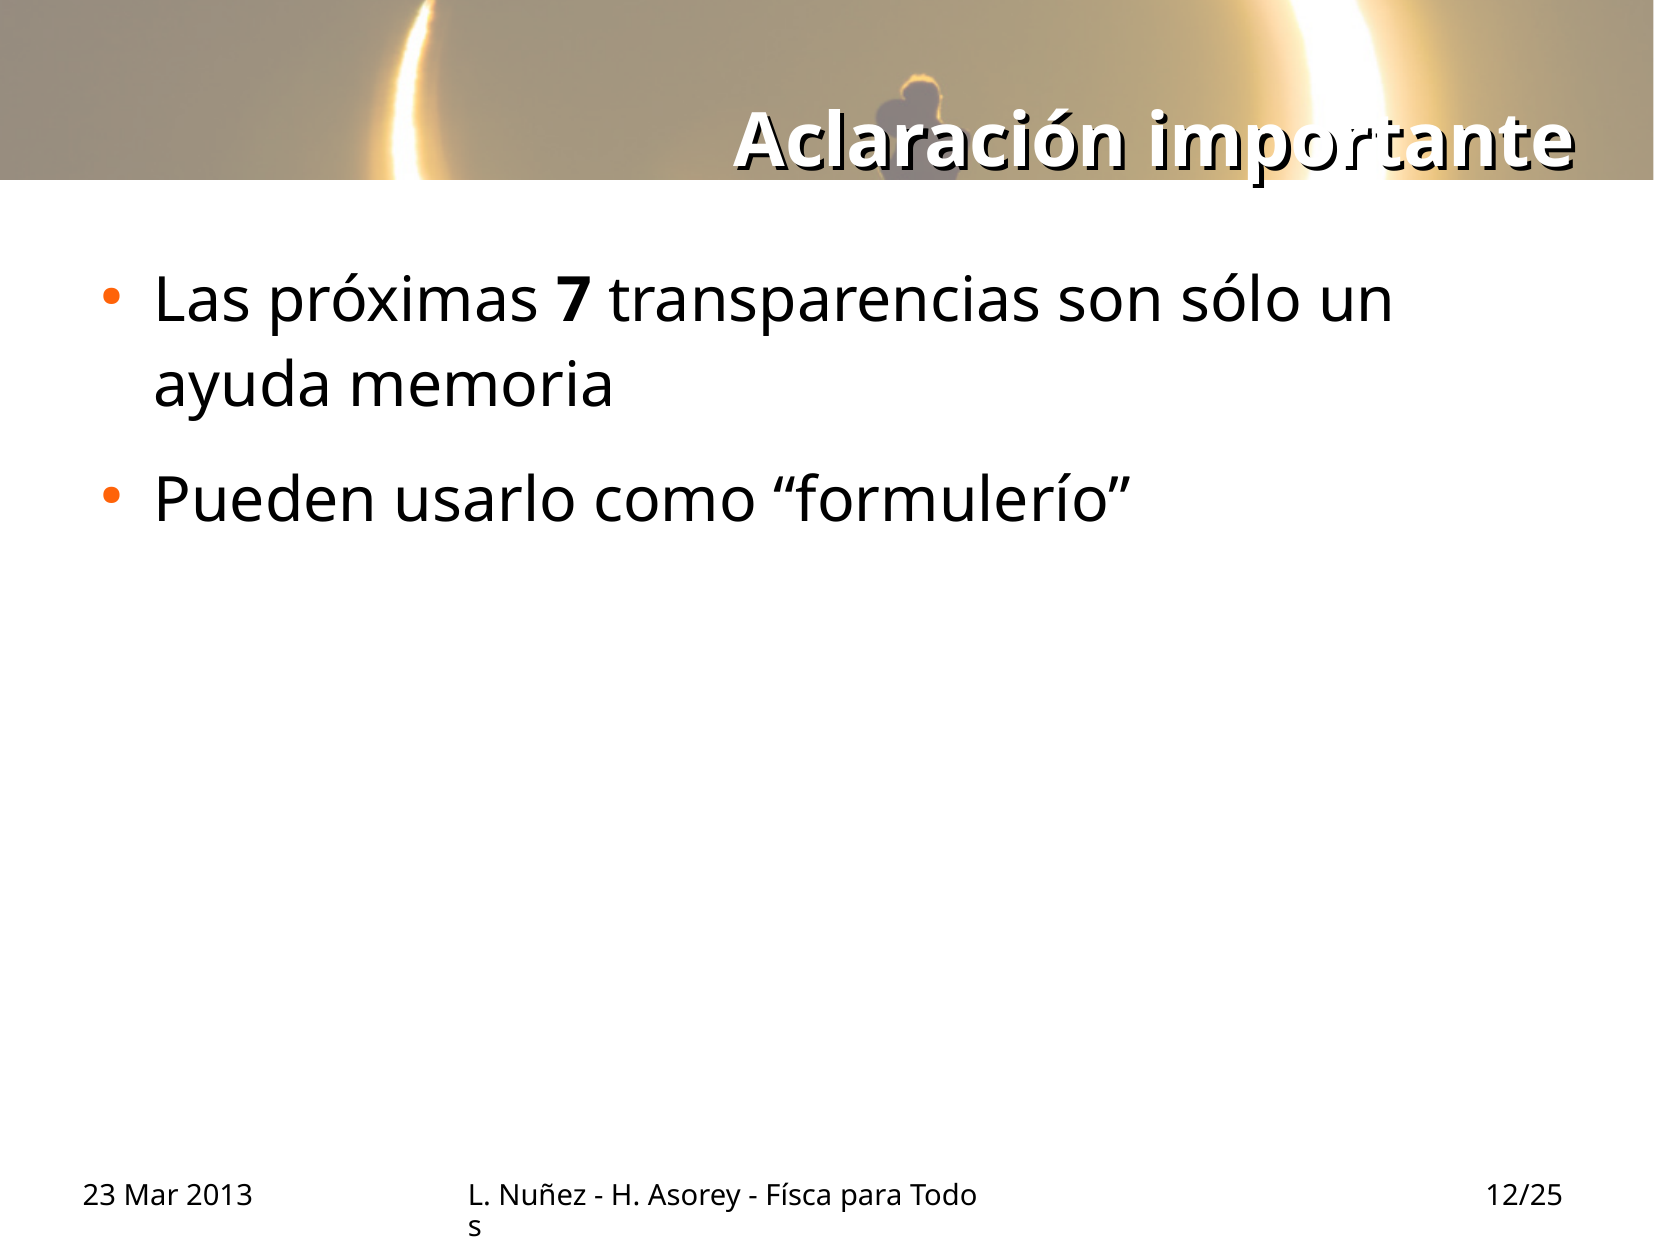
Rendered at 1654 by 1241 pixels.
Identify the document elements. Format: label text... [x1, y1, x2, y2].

picture [0, 0, 1654, 180]
title Aclaración importante [86, 49, 1576, 226]
list Las próximas 7 transparencias son sólo un ayuda memoria Pueden usarlo como “formulerío” [82, 255, 1571, 1141]
